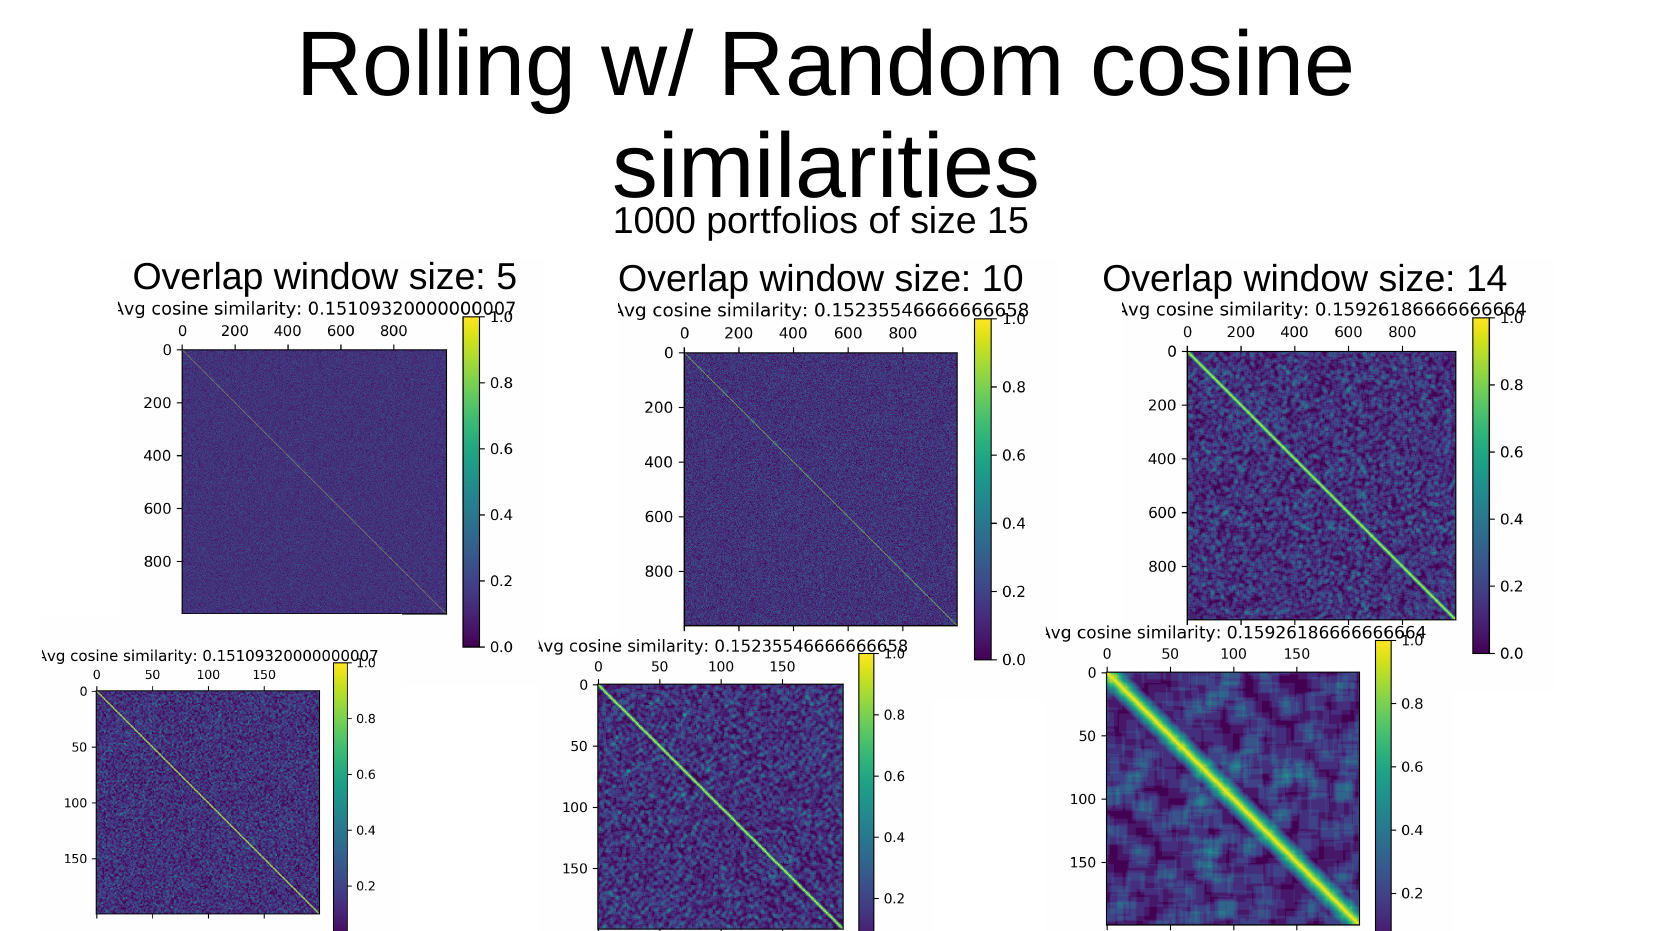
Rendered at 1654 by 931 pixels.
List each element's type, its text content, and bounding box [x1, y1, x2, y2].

picture [42, 305, 1555, 931]
title Rolling w/ Random cosine similarities [82, 12, 1571, 218]
text_box Overlap window size: 14 [1003, 250, 1607, 308]
text_box 1000 portfolios of size 15 [165, 192, 1477, 250]
text_box Overlap window size: 5 [23, 248, 626, 305]
text_box Overlap window size: 10 [519, 250, 1003, 308]
